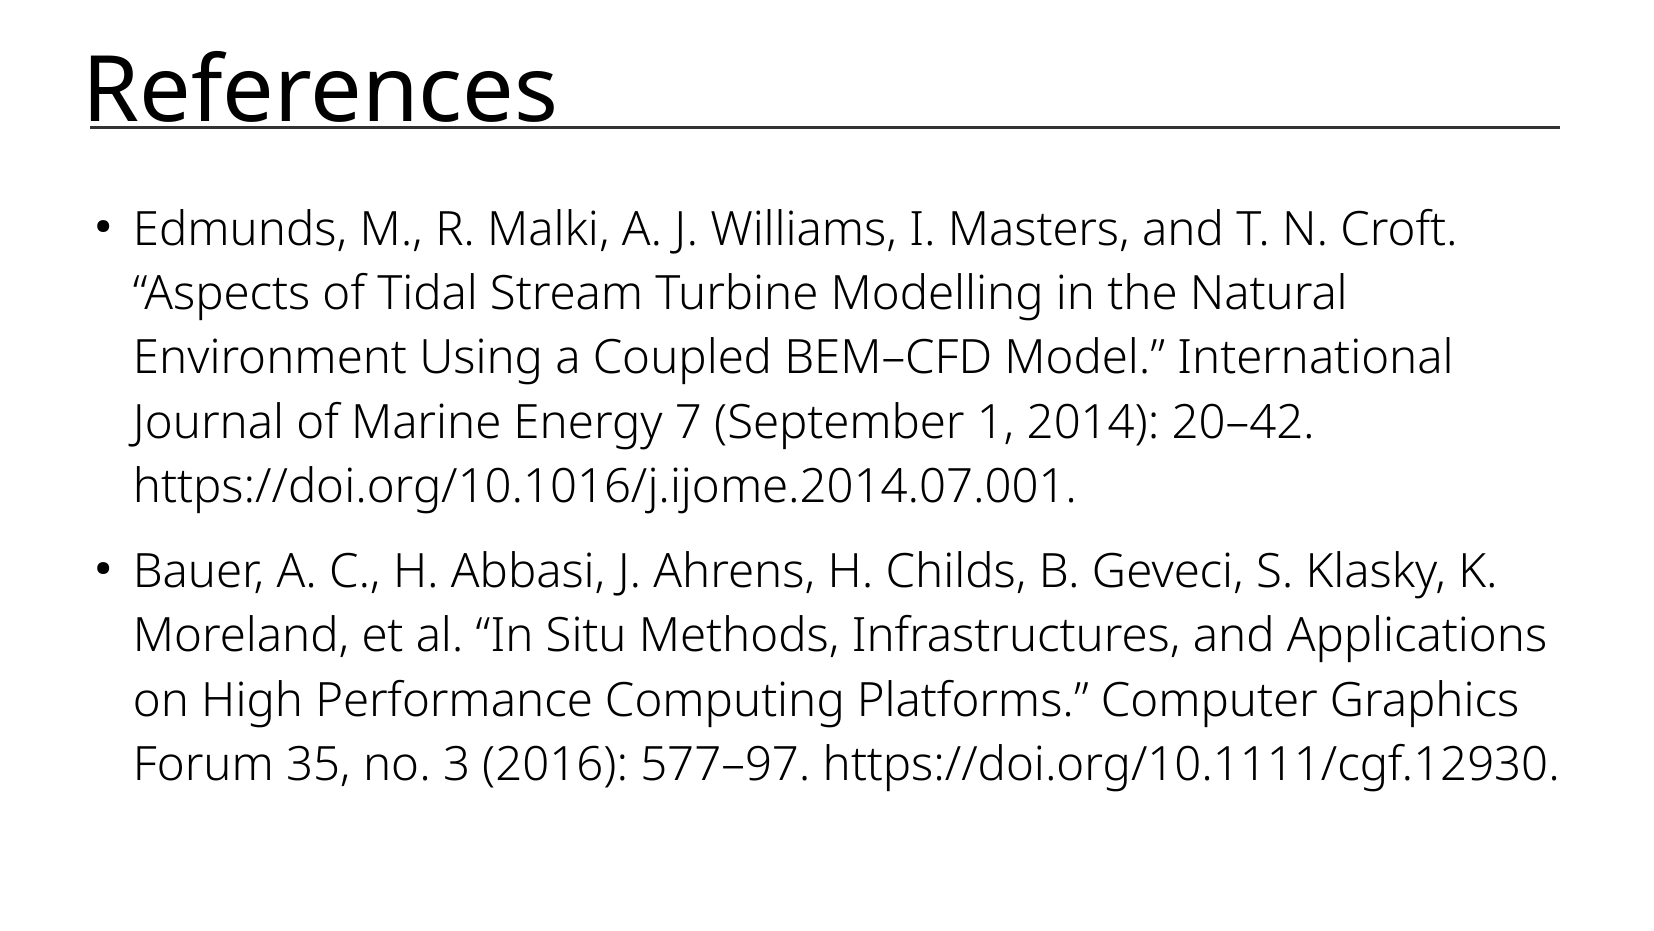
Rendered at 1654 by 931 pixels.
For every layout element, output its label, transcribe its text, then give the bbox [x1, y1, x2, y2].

list Edmunds, M., R. Malki, A. J. Williams, I. Masters, and T. N. Croft. “Aspects of Tidal Stream Turbine Modelling in the Natural Environment Using a Coupled BEM–CFD Model.” International Journal of Marine Energy 7 (September 1, 2014): 20–42. https://doi.org/10.1016/j.ijome.2014.07.001. Bauer, A. C., H. Abbasi, J. Ahrens, H. Childs, B. Geveci, S. Klasky, K. Moreland, et al. “In Situ Methods, Infrastructures, and Applications on High Performance Computing Platforms.” Computer Graphics Forum 35, no. 3 (2016): 577–97. https://doi.org/10.1111/cgf.12930. [82, 195, 1571, 811]
title References [82, 32, 1571, 140]
